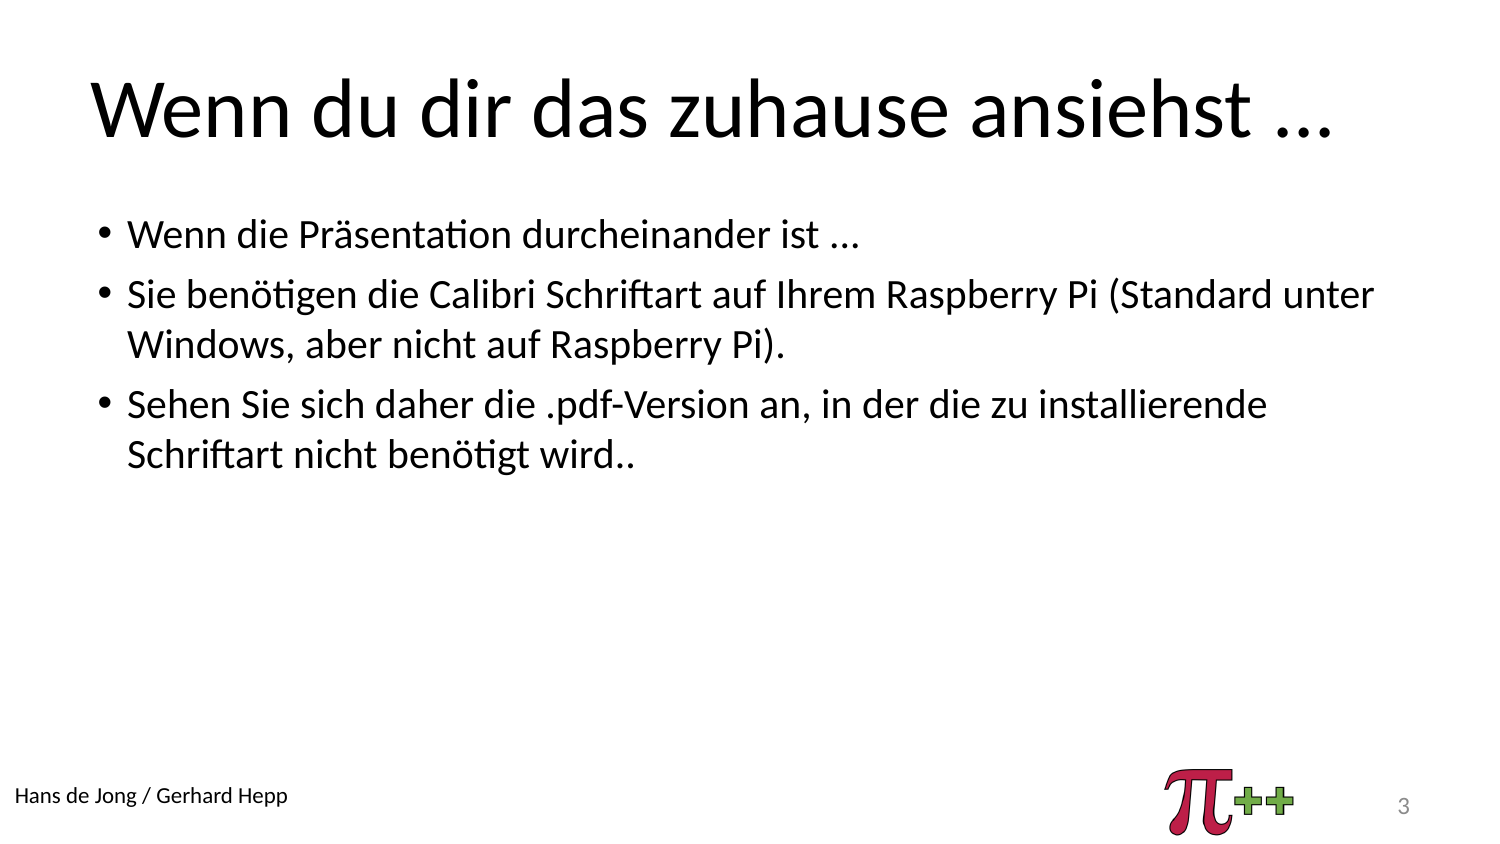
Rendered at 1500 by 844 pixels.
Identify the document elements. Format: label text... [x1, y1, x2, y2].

slide_number <getal> [1340, 782, 1425, 827]
picture [1163, 768, 1294, 836]
list Wenn die Präsentation durcheinander ist ... Sie benötigen die Calibri Schriftart auf Ihrem Raspberry Pi (Standard unter Windows, aber nicht auf Raspberry Pi). Sehen Sie sich daher die .pdf-Version an, in der die zu installierende Schriftart nicht benötigt wird.. [82, 199, 1433, 756]
title Wenn du dir das zuhause ansiehst ... [75, 33, 1425, 175]
